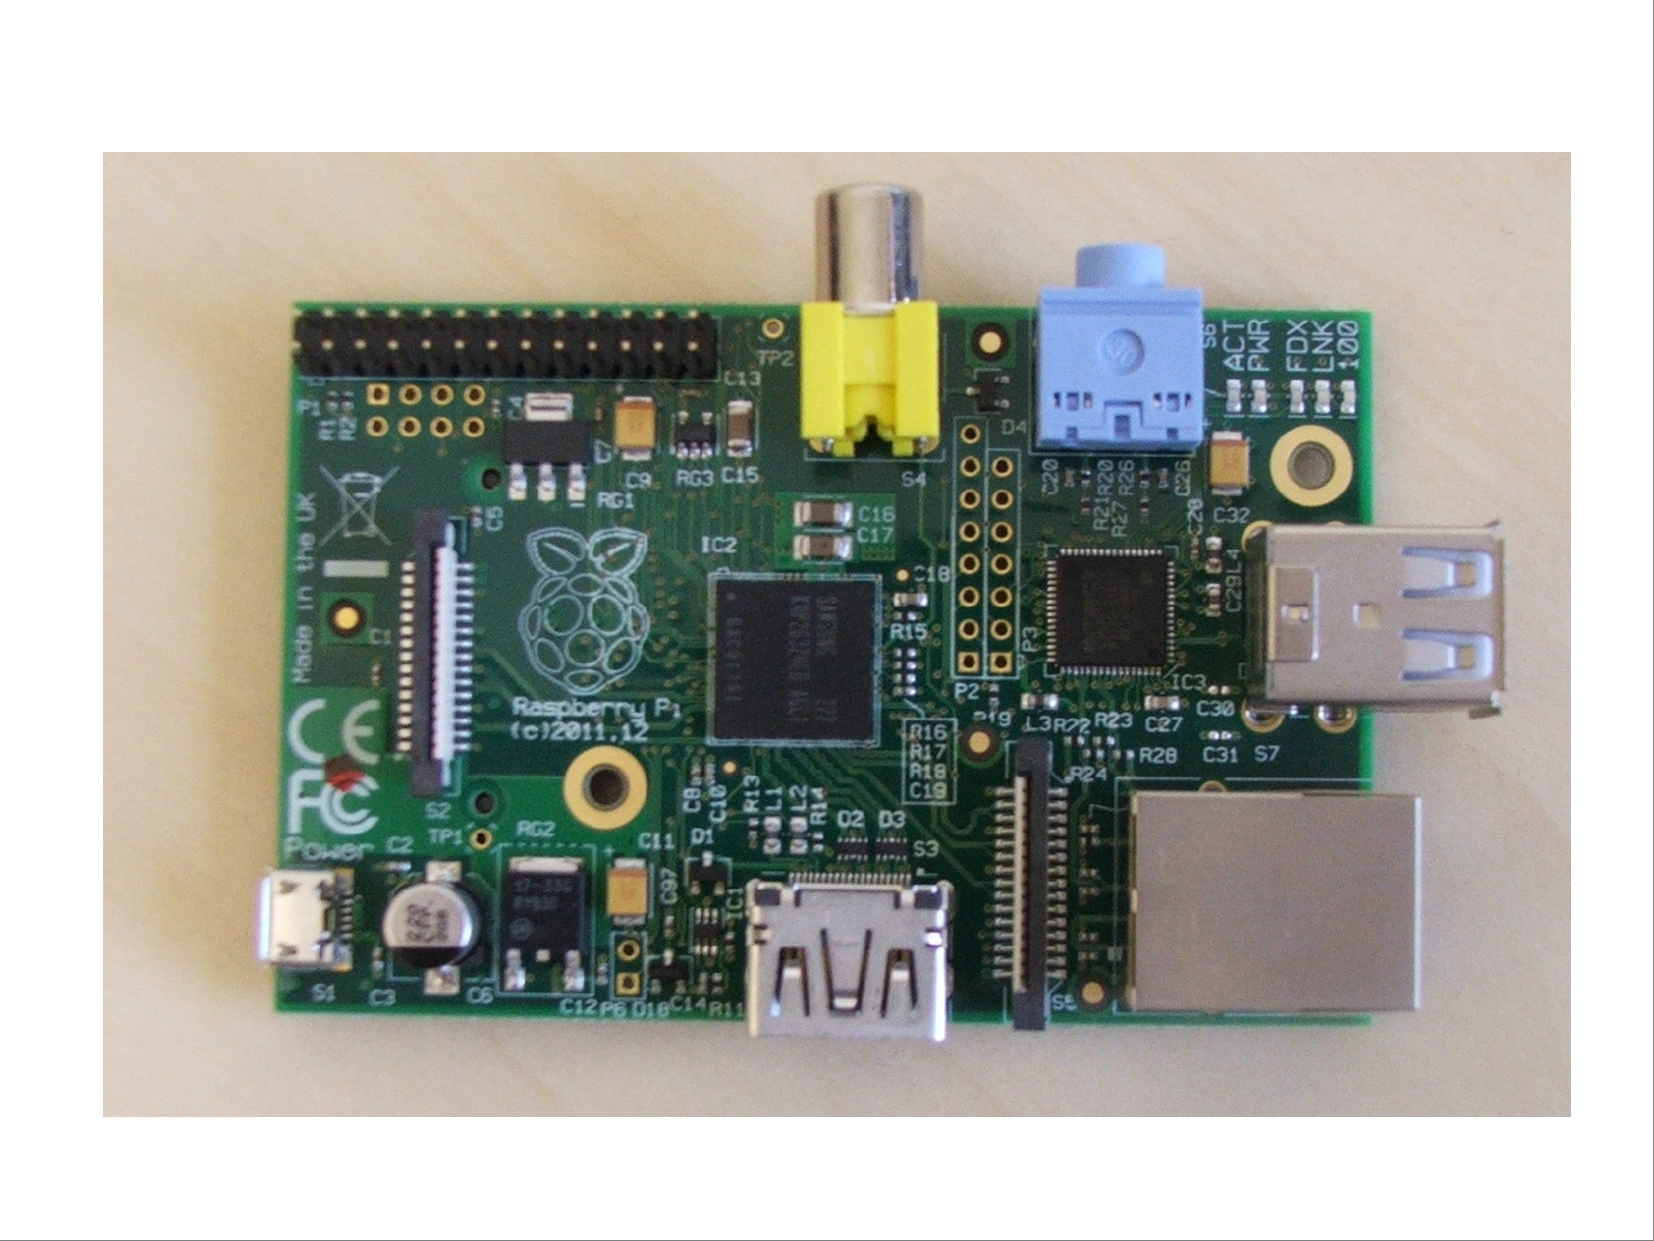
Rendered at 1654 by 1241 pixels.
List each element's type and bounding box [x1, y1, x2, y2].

picture [103, 152, 1571, 1117]
text_box [0, 0, 1654, 1241]
